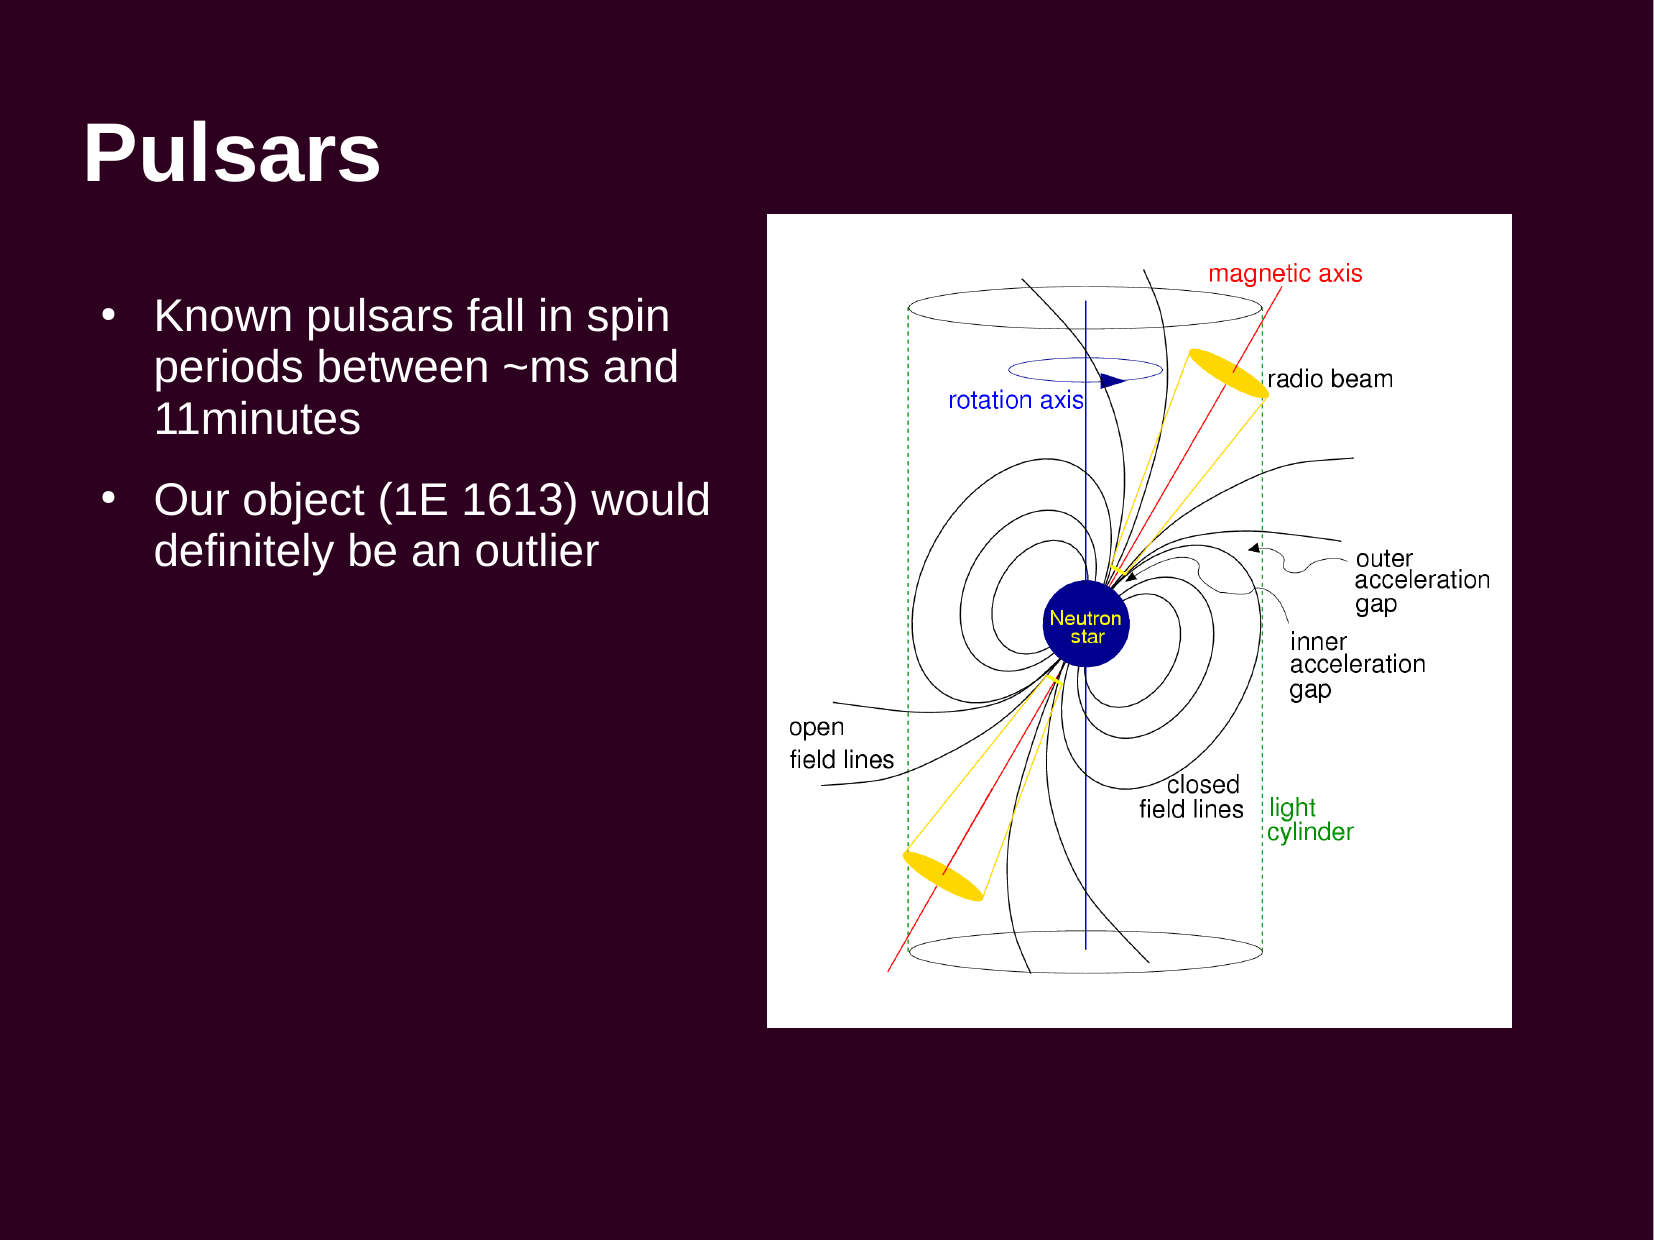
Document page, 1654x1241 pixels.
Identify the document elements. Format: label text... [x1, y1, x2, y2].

title Pulsars [82, 49, 1571, 257]
list Known pulsars fall in spin periods between ~ms and 11minutes Our object (1E 1613) would definitely be an outlier [82, 290, 733, 1010]
picture [767, 214, 1512, 1028]
